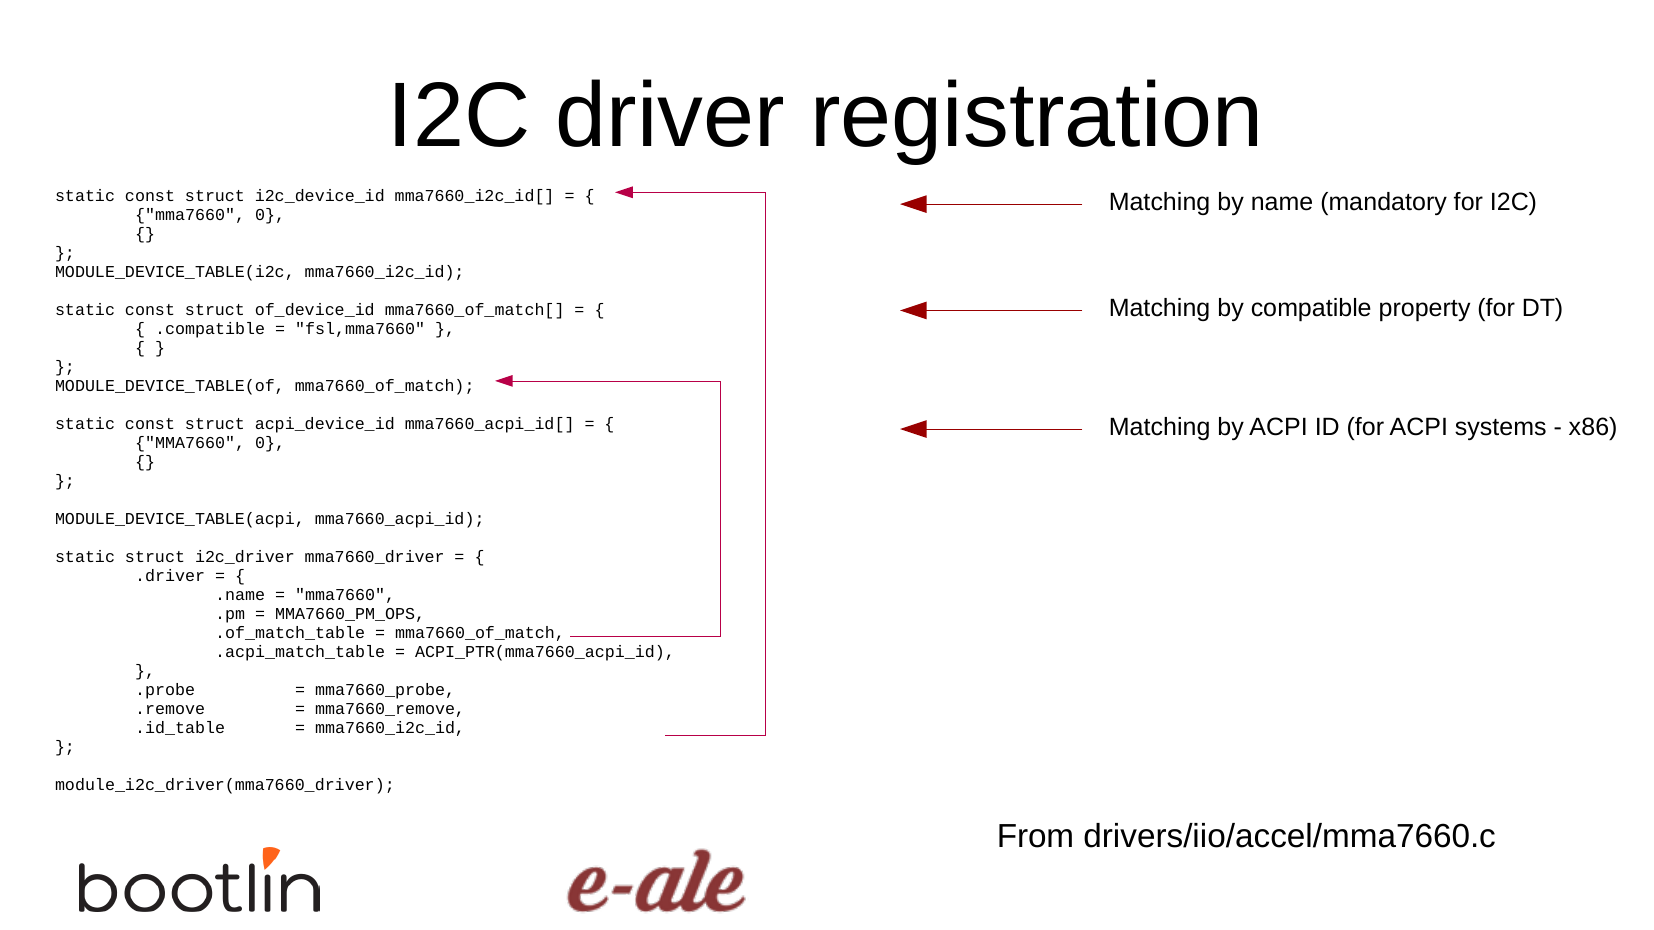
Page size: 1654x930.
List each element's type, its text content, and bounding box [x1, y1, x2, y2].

text_box static const struct i2c_device_id mma7660_i2c_id[] = { {"mma7660", 0}, {} }; MODULE_DEVICE_TABLE(i2c, mma7660_i2c_id); static const struct of_device_id mma7660_of_match[] = { { .compatible = "fsl,mma7660" }, { } }; MODULE_DEVICE_TABLE(of, mma7660_of_match); static const struct acpi_device_id mma7660_acpi_id[] = { {"MMA7660", 0}, {} }; MODULE_DEVICE_TABLE(acpi, mma7660_acpi_id); static struct i2c_driver mma7660_driver = { .driver = { .name = "mma7660", .pm = MMA7660_PM_OPS, .of_match_table = mma7660_of_match, .acpi_match_table = ACPI_PTR(mma7660_acpi_id), }, .probe = mma7660_probe, .remove = mma7660_remove, .id_table = mma7660_i2c_id, }; module_i2c_driver(mma7660_driver); [40, 180, 1021, 832]
text_box Matching by compatible property (for DT) [1094, 286, 1602, 332]
text_box From drivers/iio/accel/mma7660.c [982, 810, 1606, 886]
text_box Matching by name (mandatory for I2C) [1094, 180, 1602, 226]
text_box Matching by ACPI ID (for ACPI systems - x86) [1094, 404, 1634, 450]
picture [79, 847, 320, 912]
picture [565, 847, 749, 915]
title I2C driver registration [82, 37, 1571, 193]
